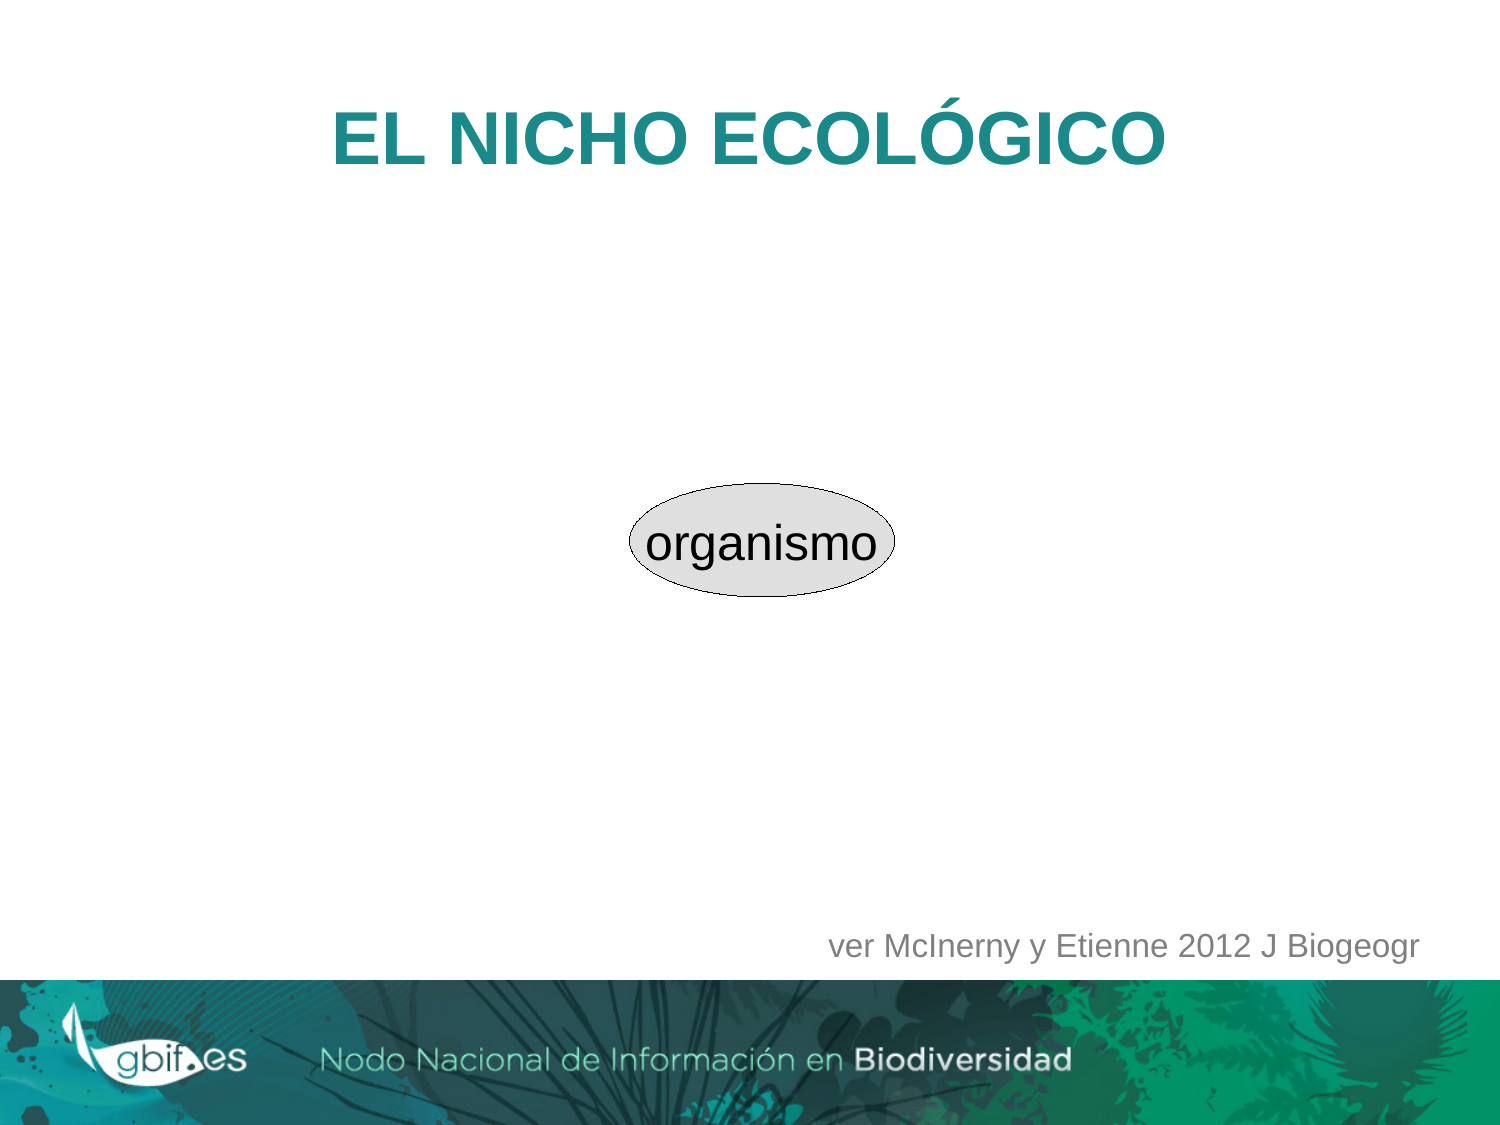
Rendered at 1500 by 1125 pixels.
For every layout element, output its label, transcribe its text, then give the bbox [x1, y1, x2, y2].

title EL NICHO ECOLÓGICO [112, 68, 1388, 209]
picture [0, 980, 1500, 1125]
text_box organismo [629, 483, 895, 597]
text_box ver McInerny y Etienne 2012 J Biogeogr [813, 917, 1461, 972]
